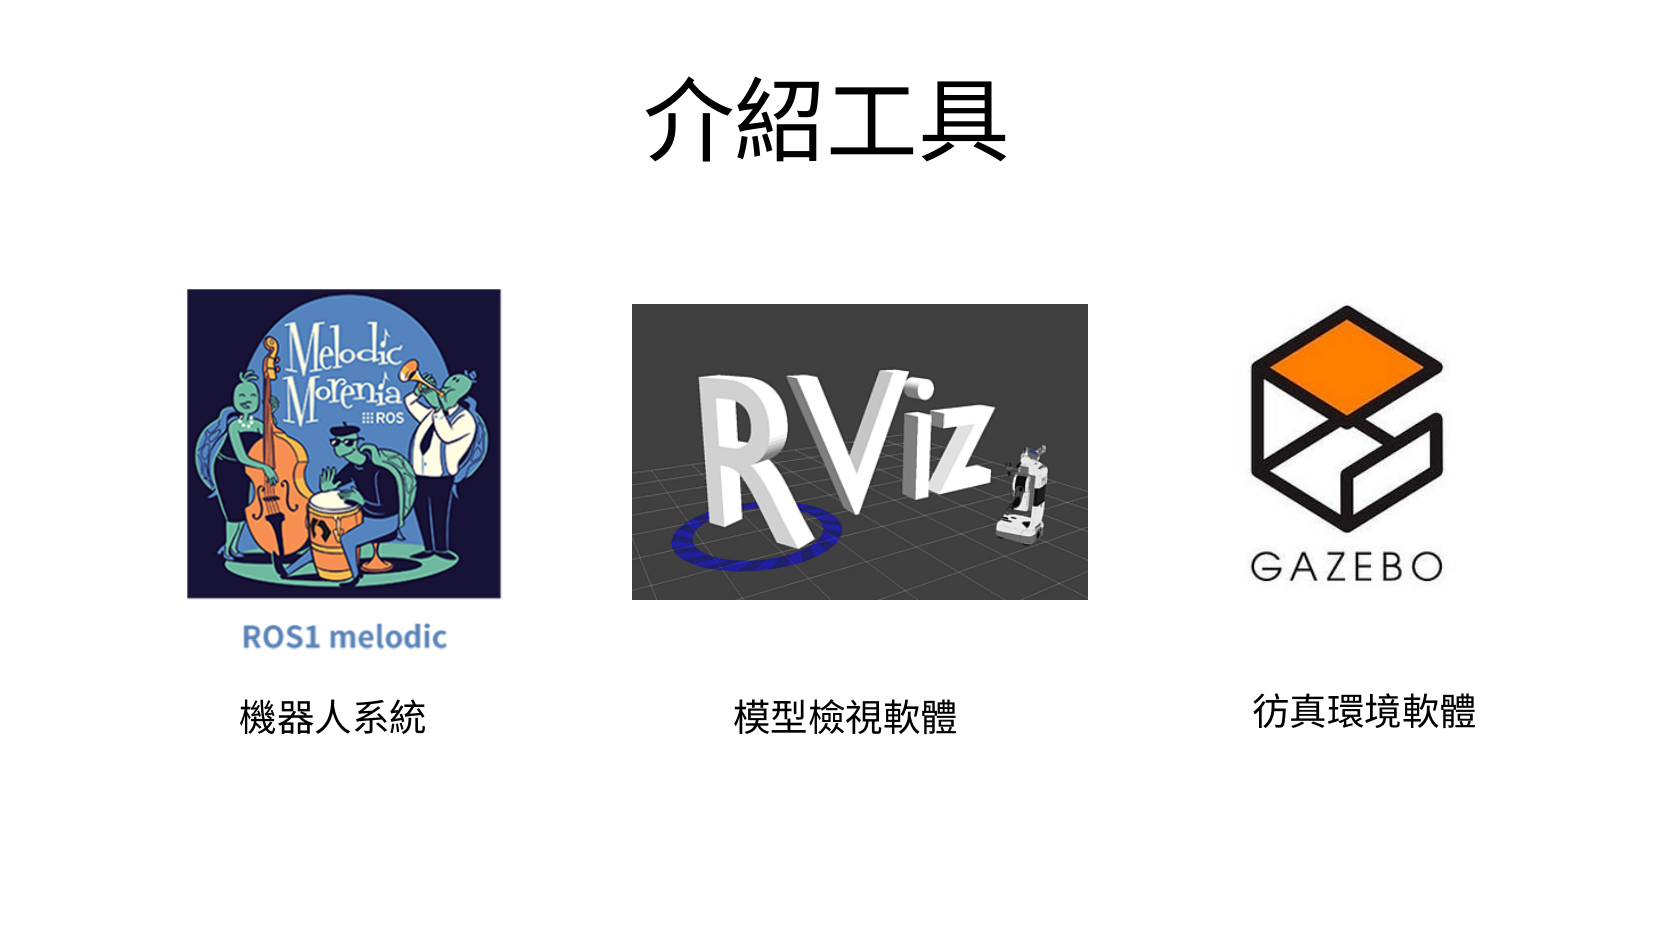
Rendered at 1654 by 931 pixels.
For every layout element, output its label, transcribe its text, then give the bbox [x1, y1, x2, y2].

text_box 機器人系統 [225, 680, 451, 751]
picture [1162, 288, 1538, 601]
picture [173, 279, 526, 676]
text_box 模型檢視軟體 [718, 680, 981, 751]
text_box 彷真環境軟體 [1237, 675, 1501, 745]
title 介紹工具 [82, 37, 1571, 193]
picture [632, 304, 1088, 601]
